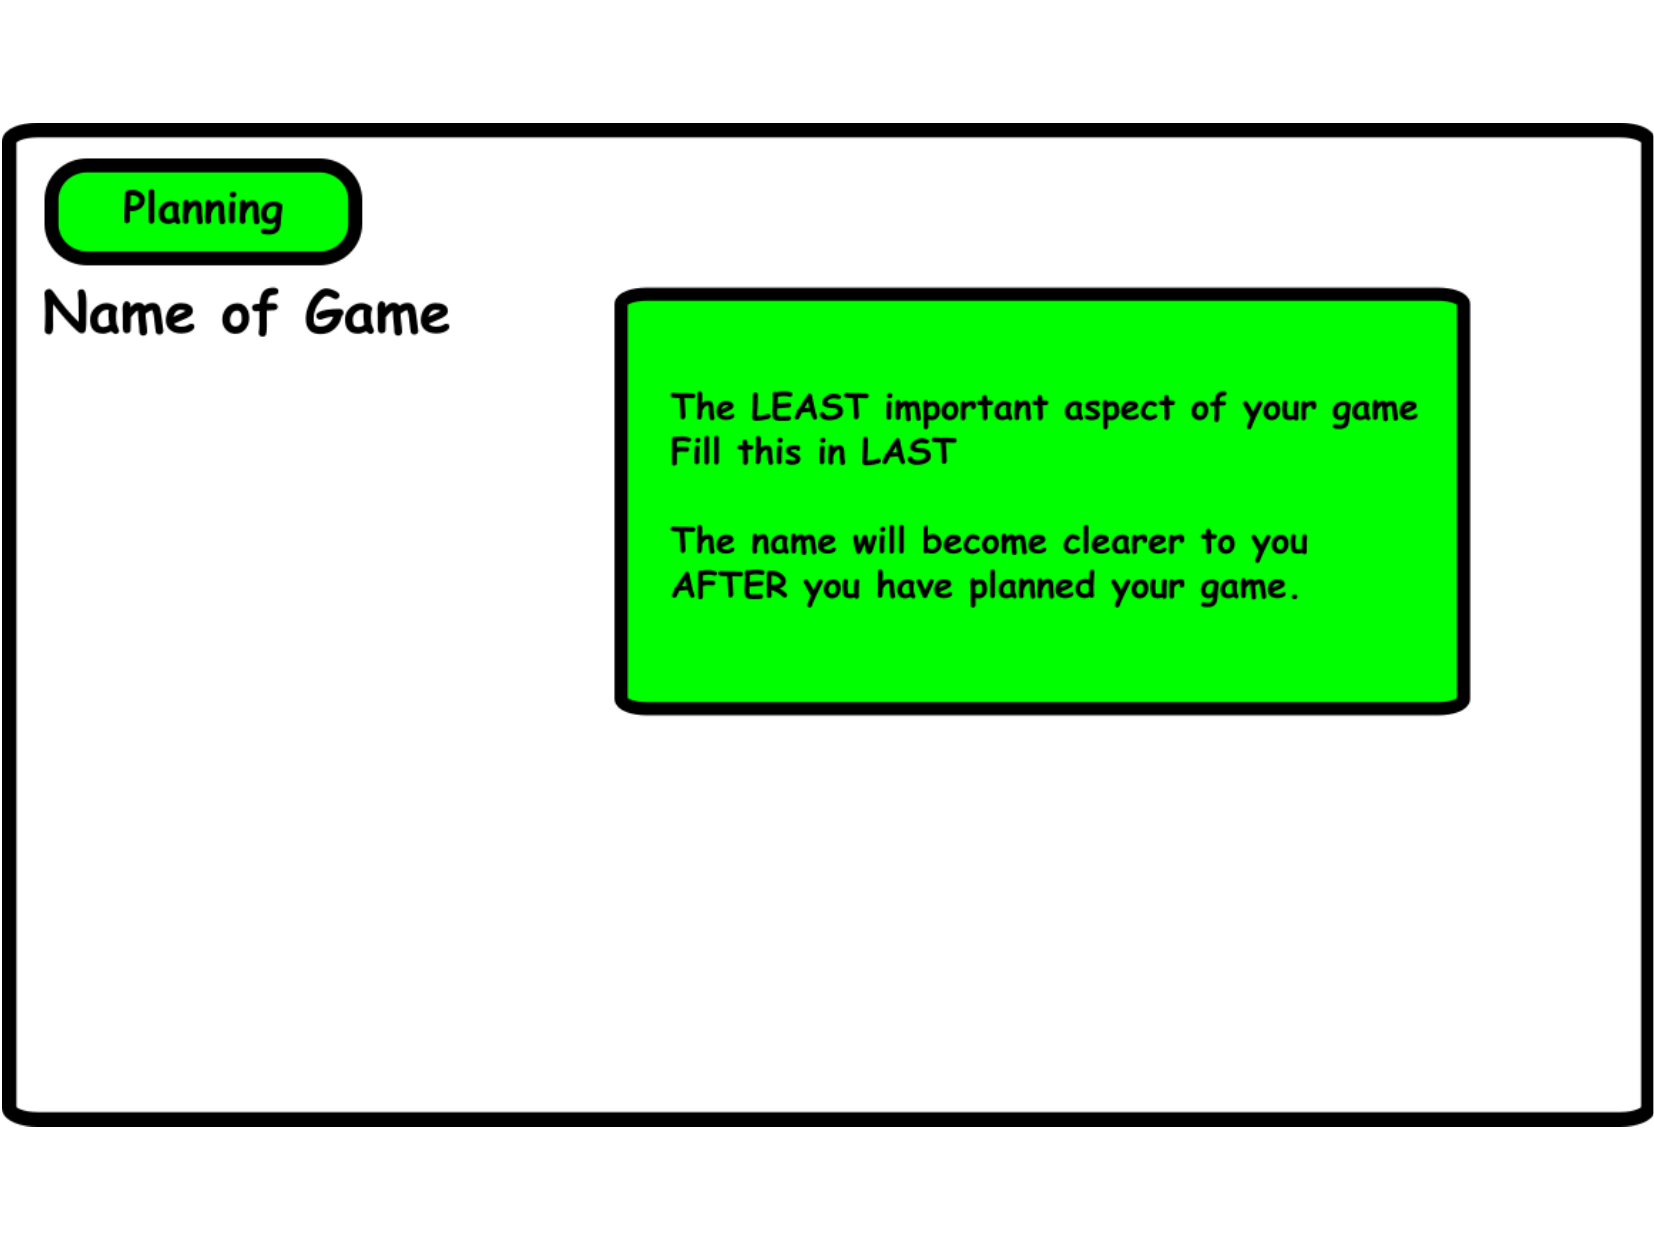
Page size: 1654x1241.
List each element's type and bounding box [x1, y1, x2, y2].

picture [2, 123, 1654, 1127]
